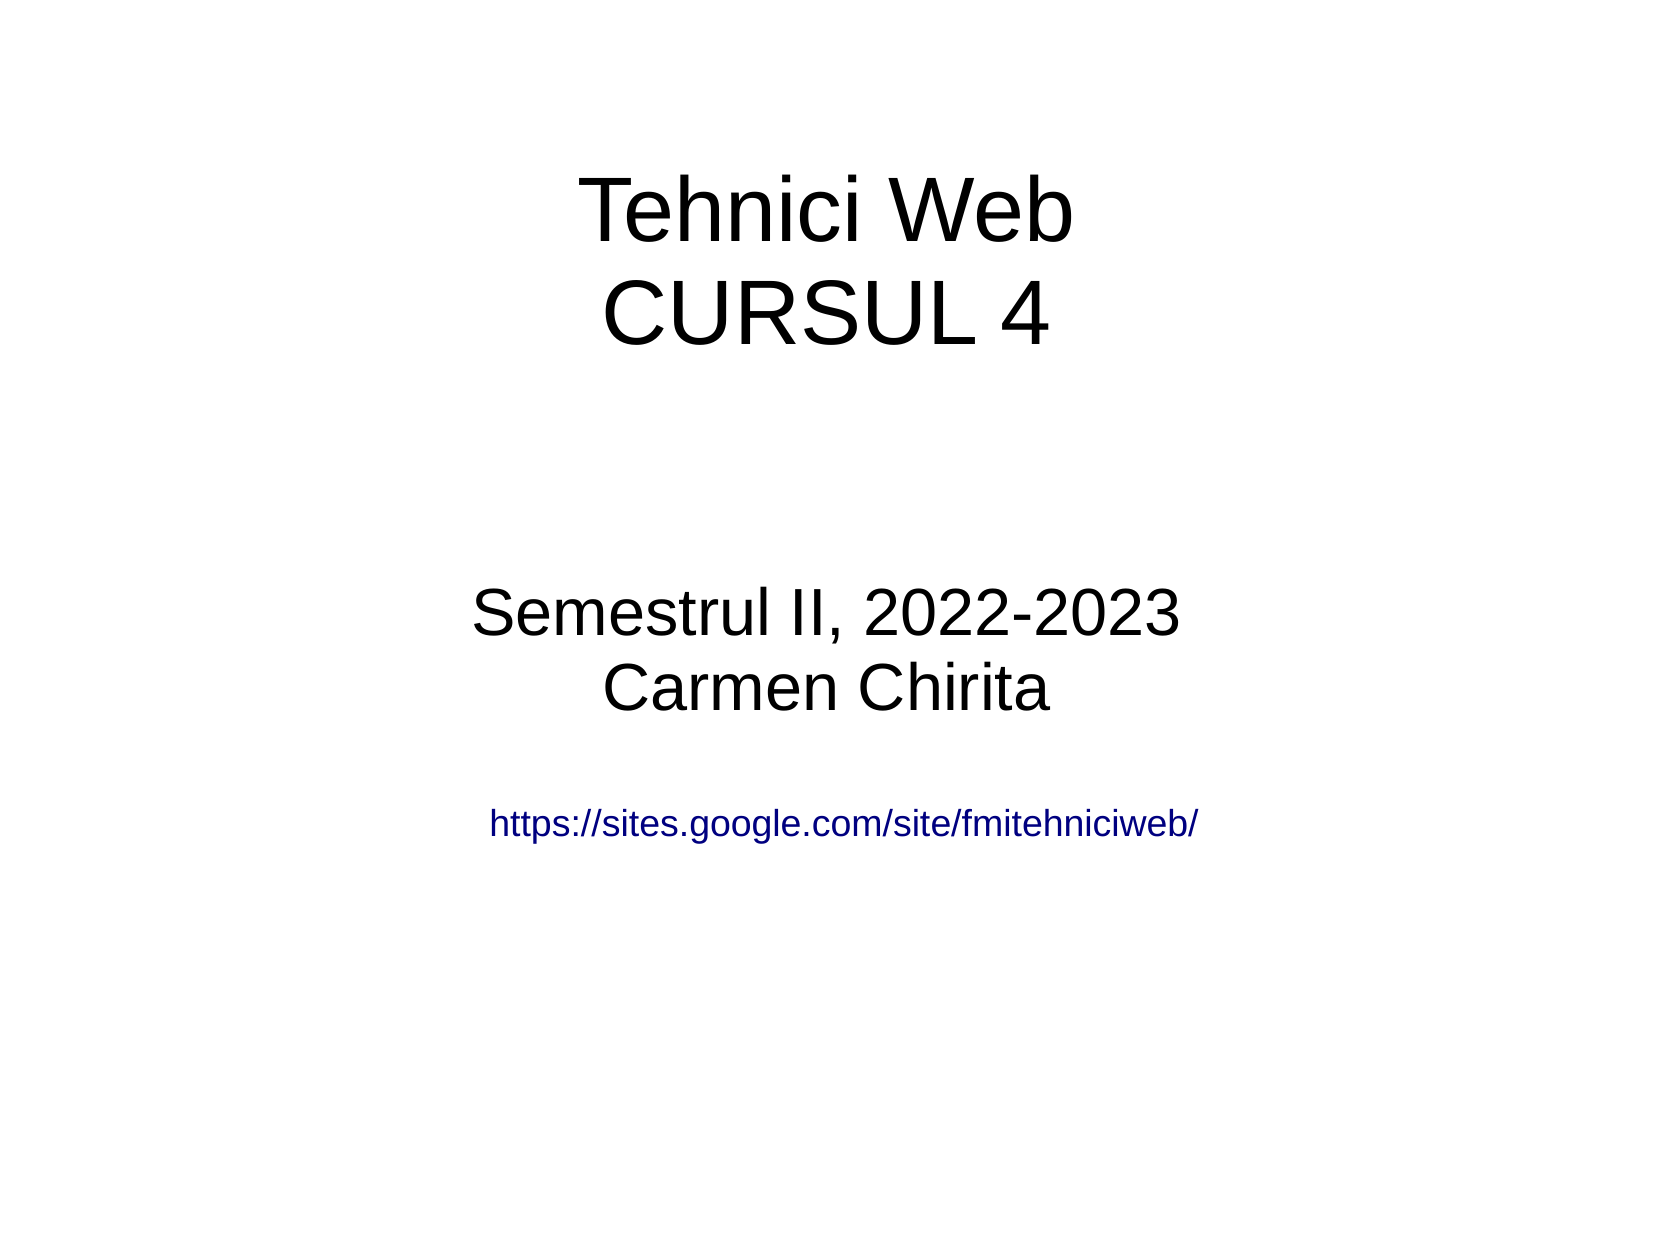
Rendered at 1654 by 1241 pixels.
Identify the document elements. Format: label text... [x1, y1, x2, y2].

subtitle Semestrul II, 2022-2023 Carmen Chirita [82, 290, 1571, 1010]
title Tehnici Web CURSUL 4 [82, 158, 1571, 290]
text_box https://sites.google.com/site/fmitehniciweb/ [474, 794, 1353, 865]
